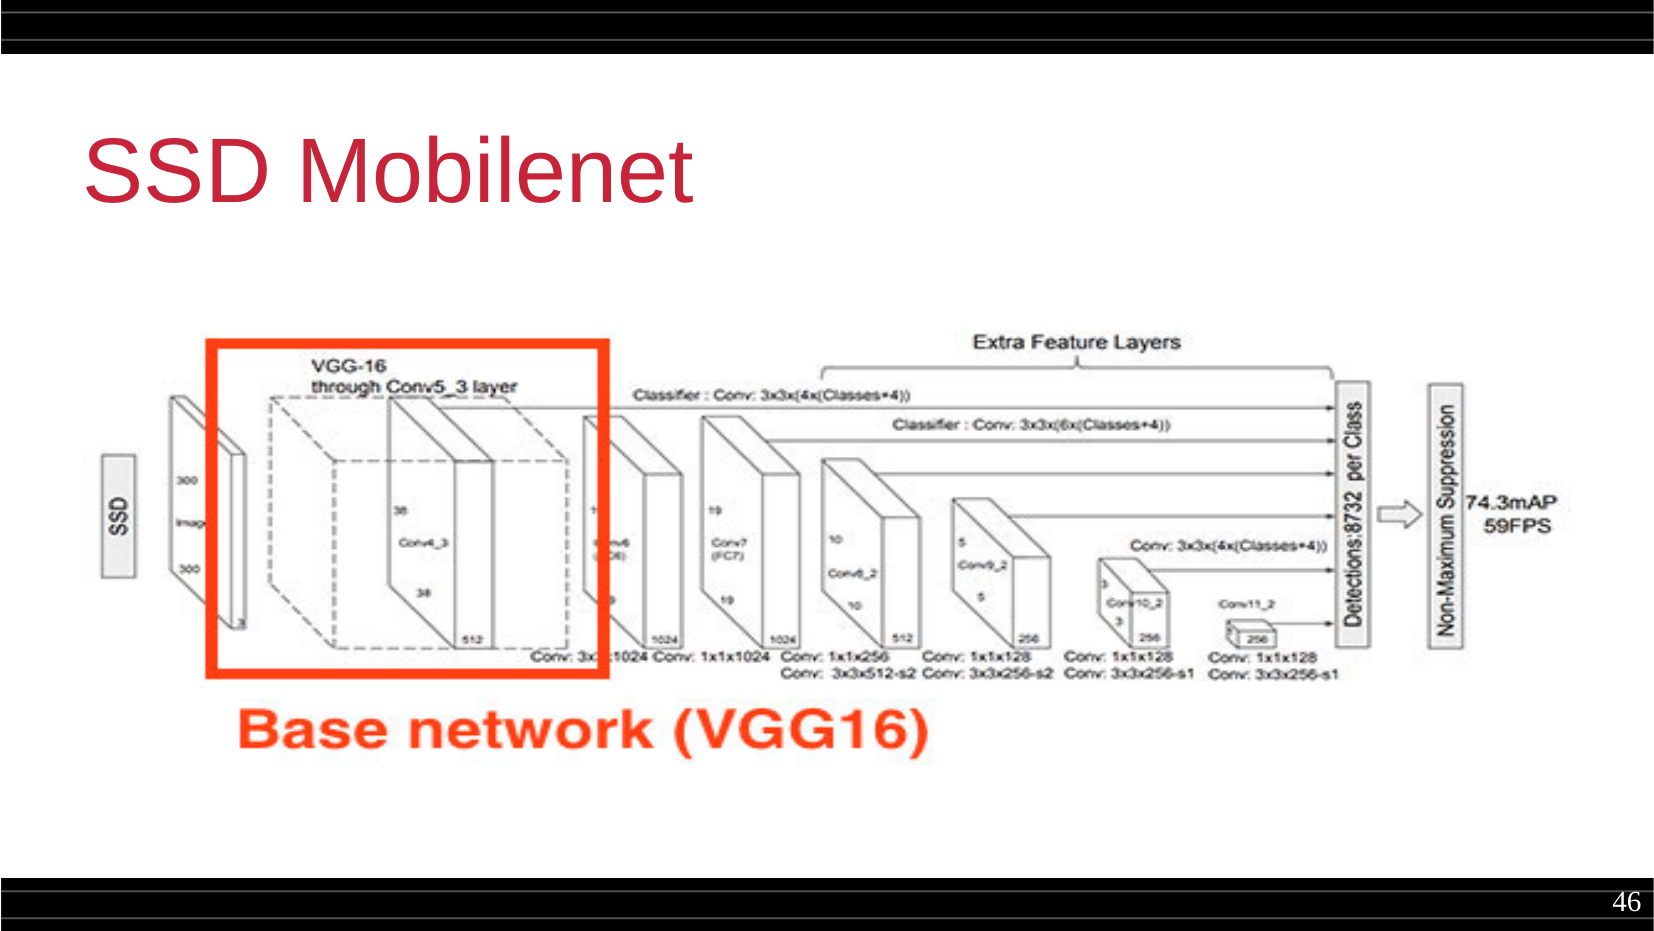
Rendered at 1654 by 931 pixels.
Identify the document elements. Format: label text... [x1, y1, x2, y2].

picture [82, 247, 1571, 780]
picture [1, 878, 1654, 931]
title SSD Mobilenet [82, 92, 1571, 247]
picture [1, 0, 1654, 54]
